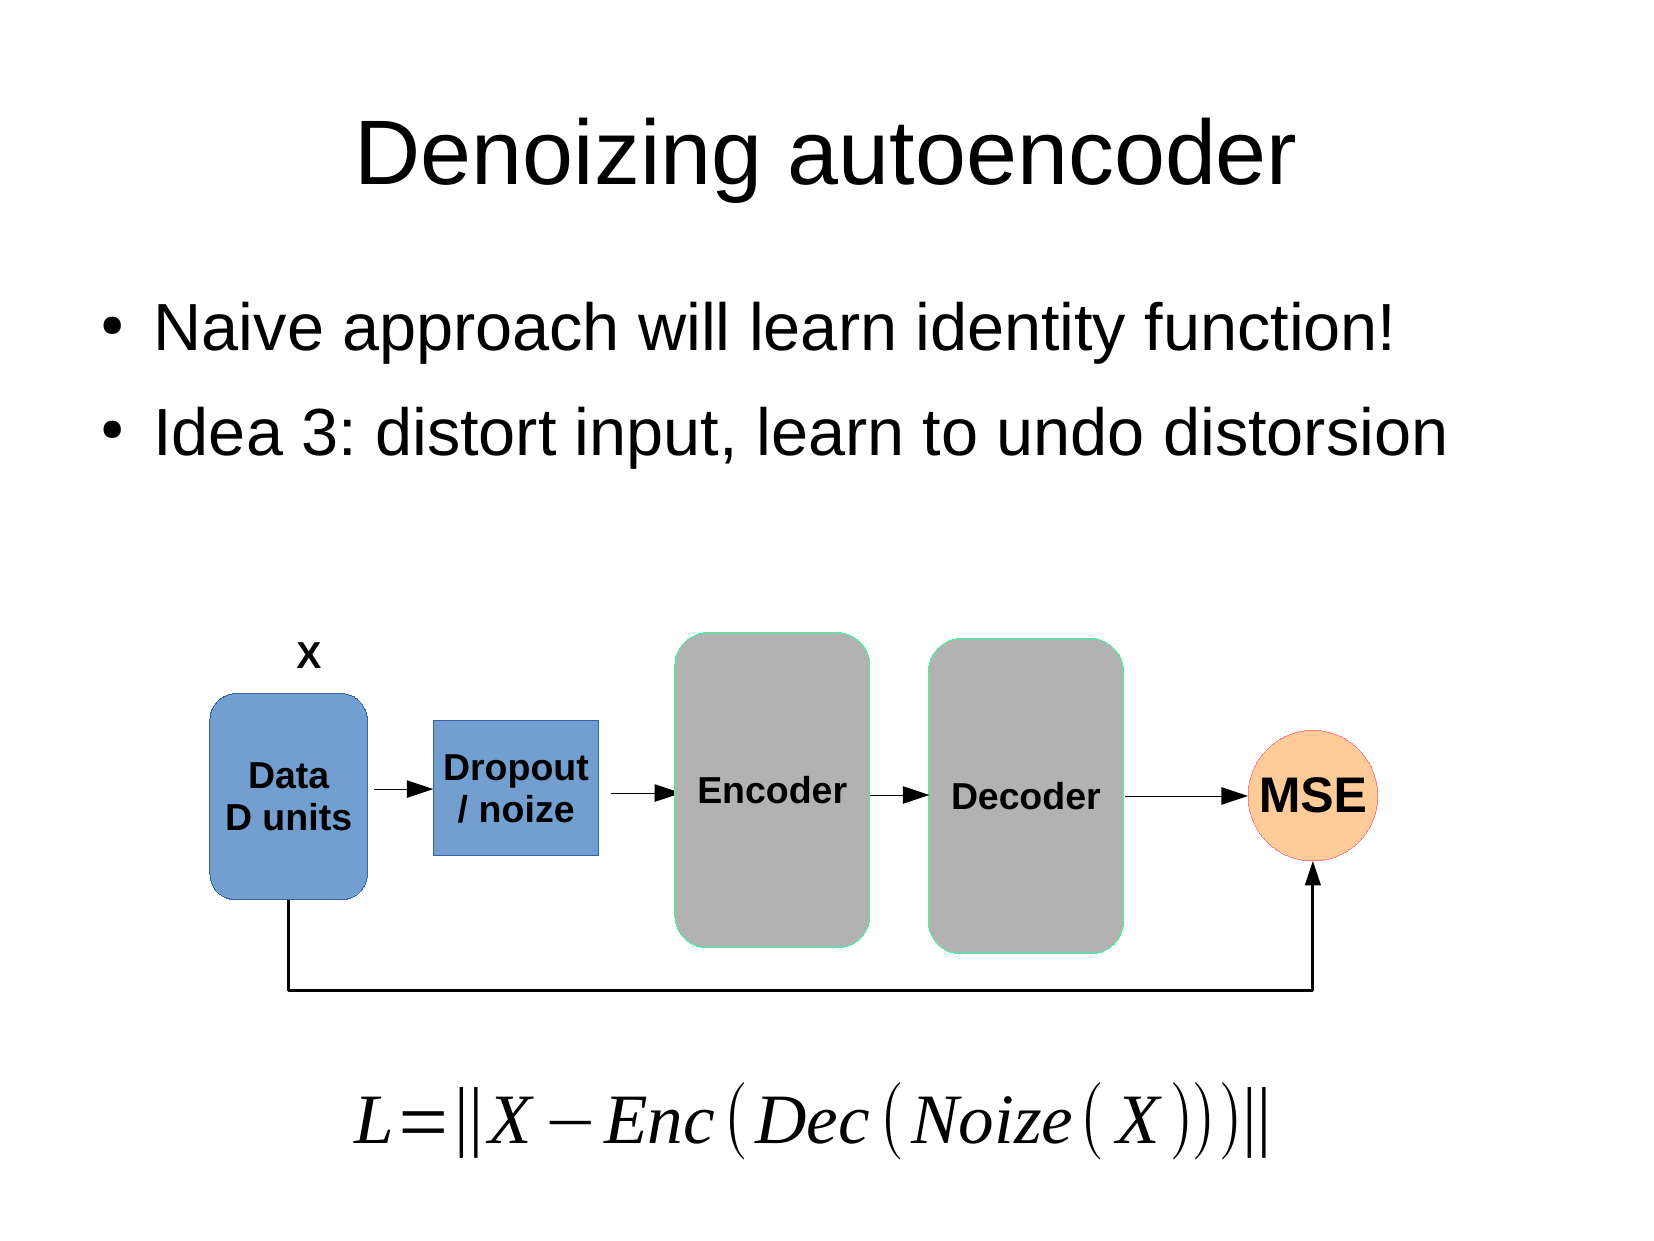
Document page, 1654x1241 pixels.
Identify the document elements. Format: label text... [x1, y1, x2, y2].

title Denoizing autoencoder [82, 49, 1571, 257]
text_box Decoder [928, 638, 1124, 954]
text_box Data D units [209, 693, 368, 900]
list Naive approach will learn identity function! Idea 3: distort input, learn to undo distorsion [82, 290, 1571, 1010]
text_box MSE [1248, 730, 1378, 861]
text_box X [281, 627, 337, 684]
text_box Dropout / noize [433, 720, 599, 856]
chart [332, 1077, 1294, 1163]
text_box Encoder [674, 632, 870, 948]
